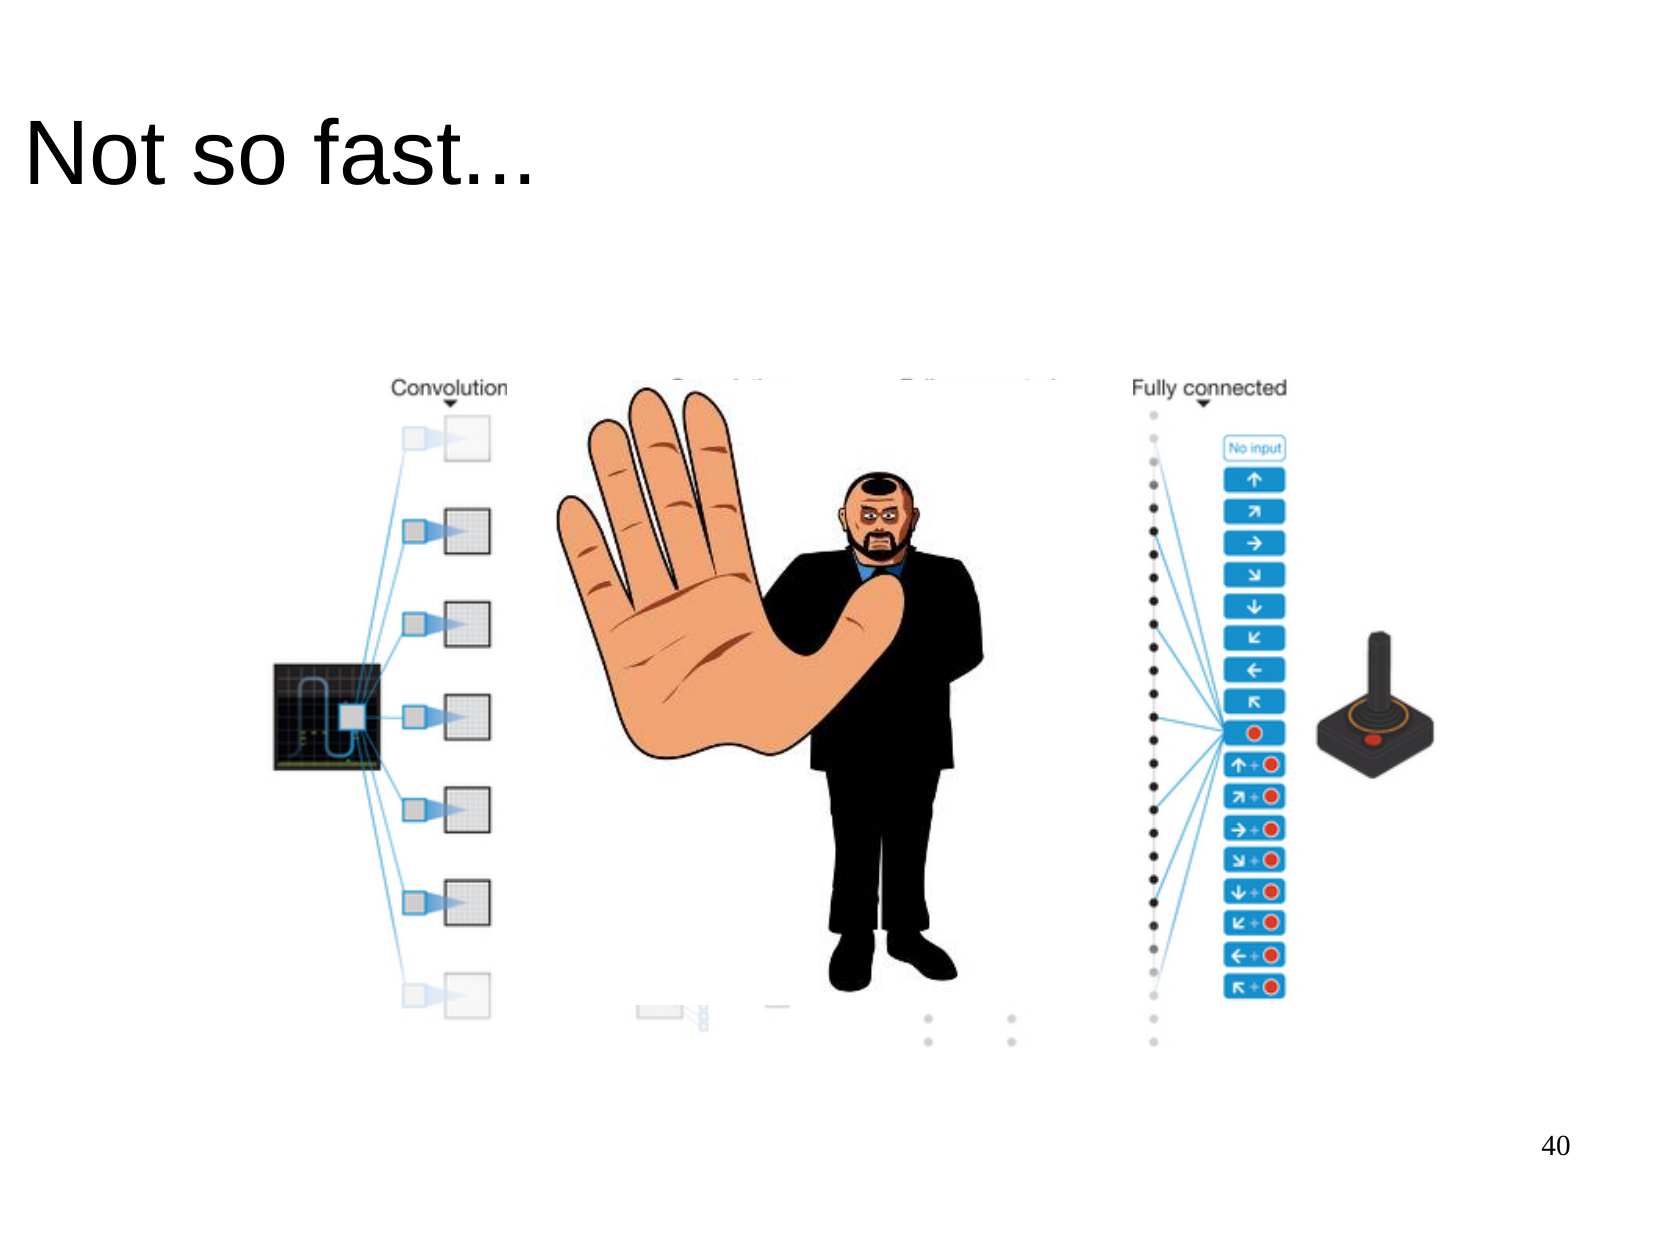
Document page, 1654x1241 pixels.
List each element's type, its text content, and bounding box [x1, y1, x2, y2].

title Not so fast... [23, 49, 1512, 257]
picture [261, 376, 1440, 1050]
